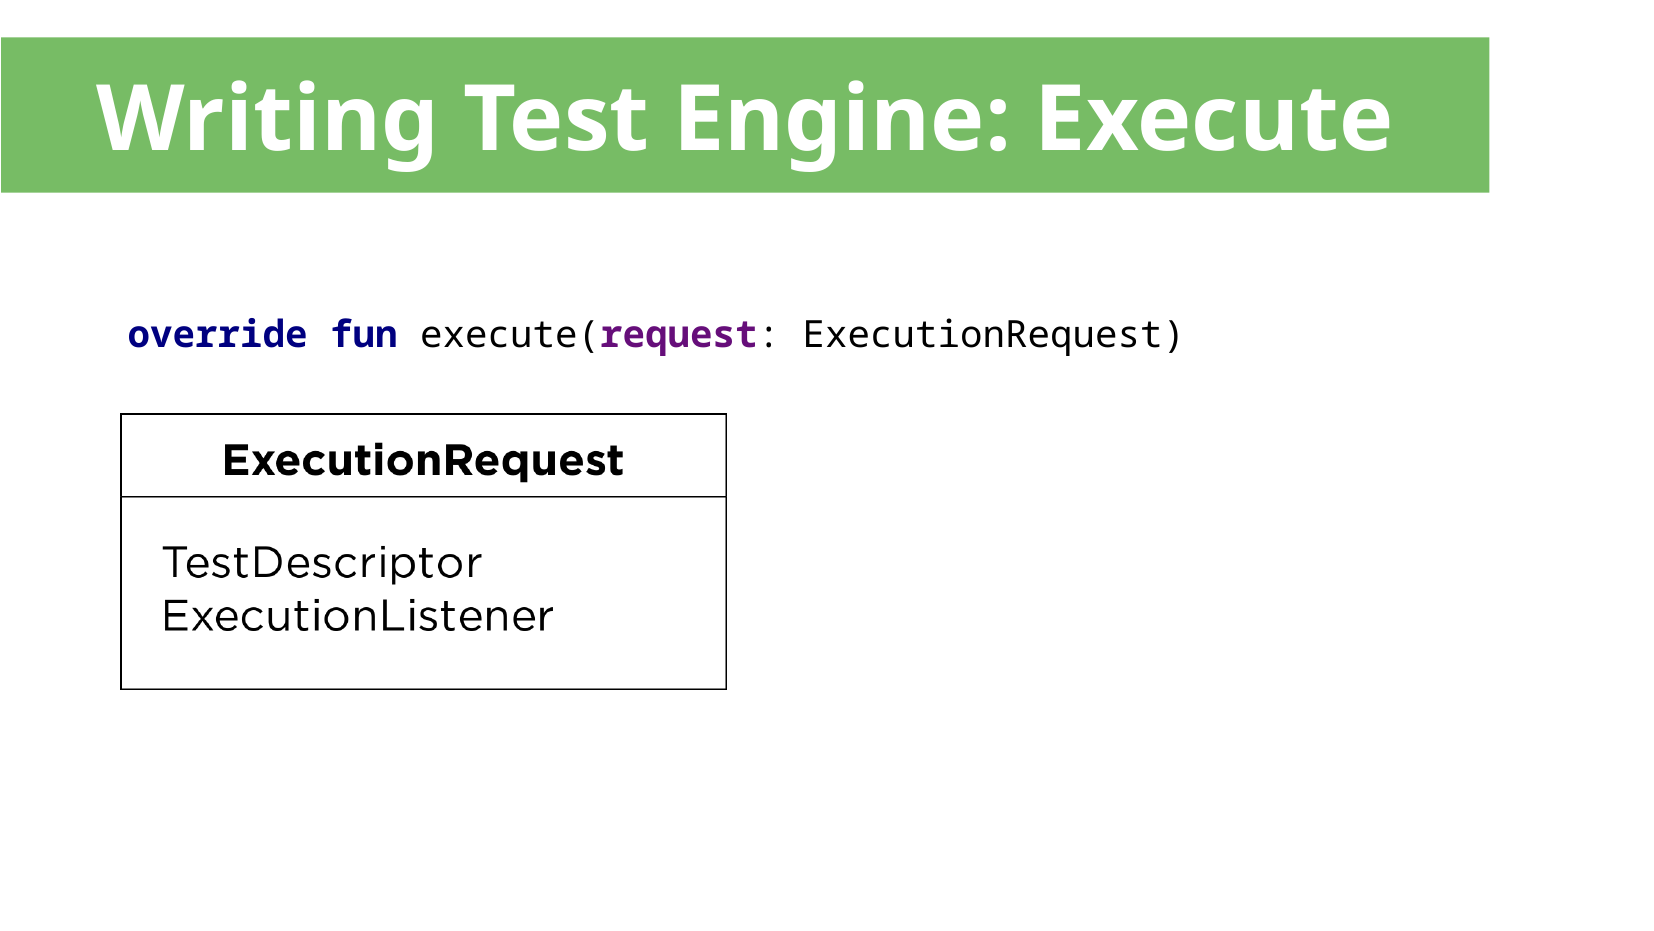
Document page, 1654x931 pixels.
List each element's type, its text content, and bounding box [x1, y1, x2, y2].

title Writing Test Engine: Execute [1, 37, 1490, 193]
picture [120, 413, 727, 691]
text_box override fun execute(request: ExecutionRequest) [112, 300, 1201, 361]
